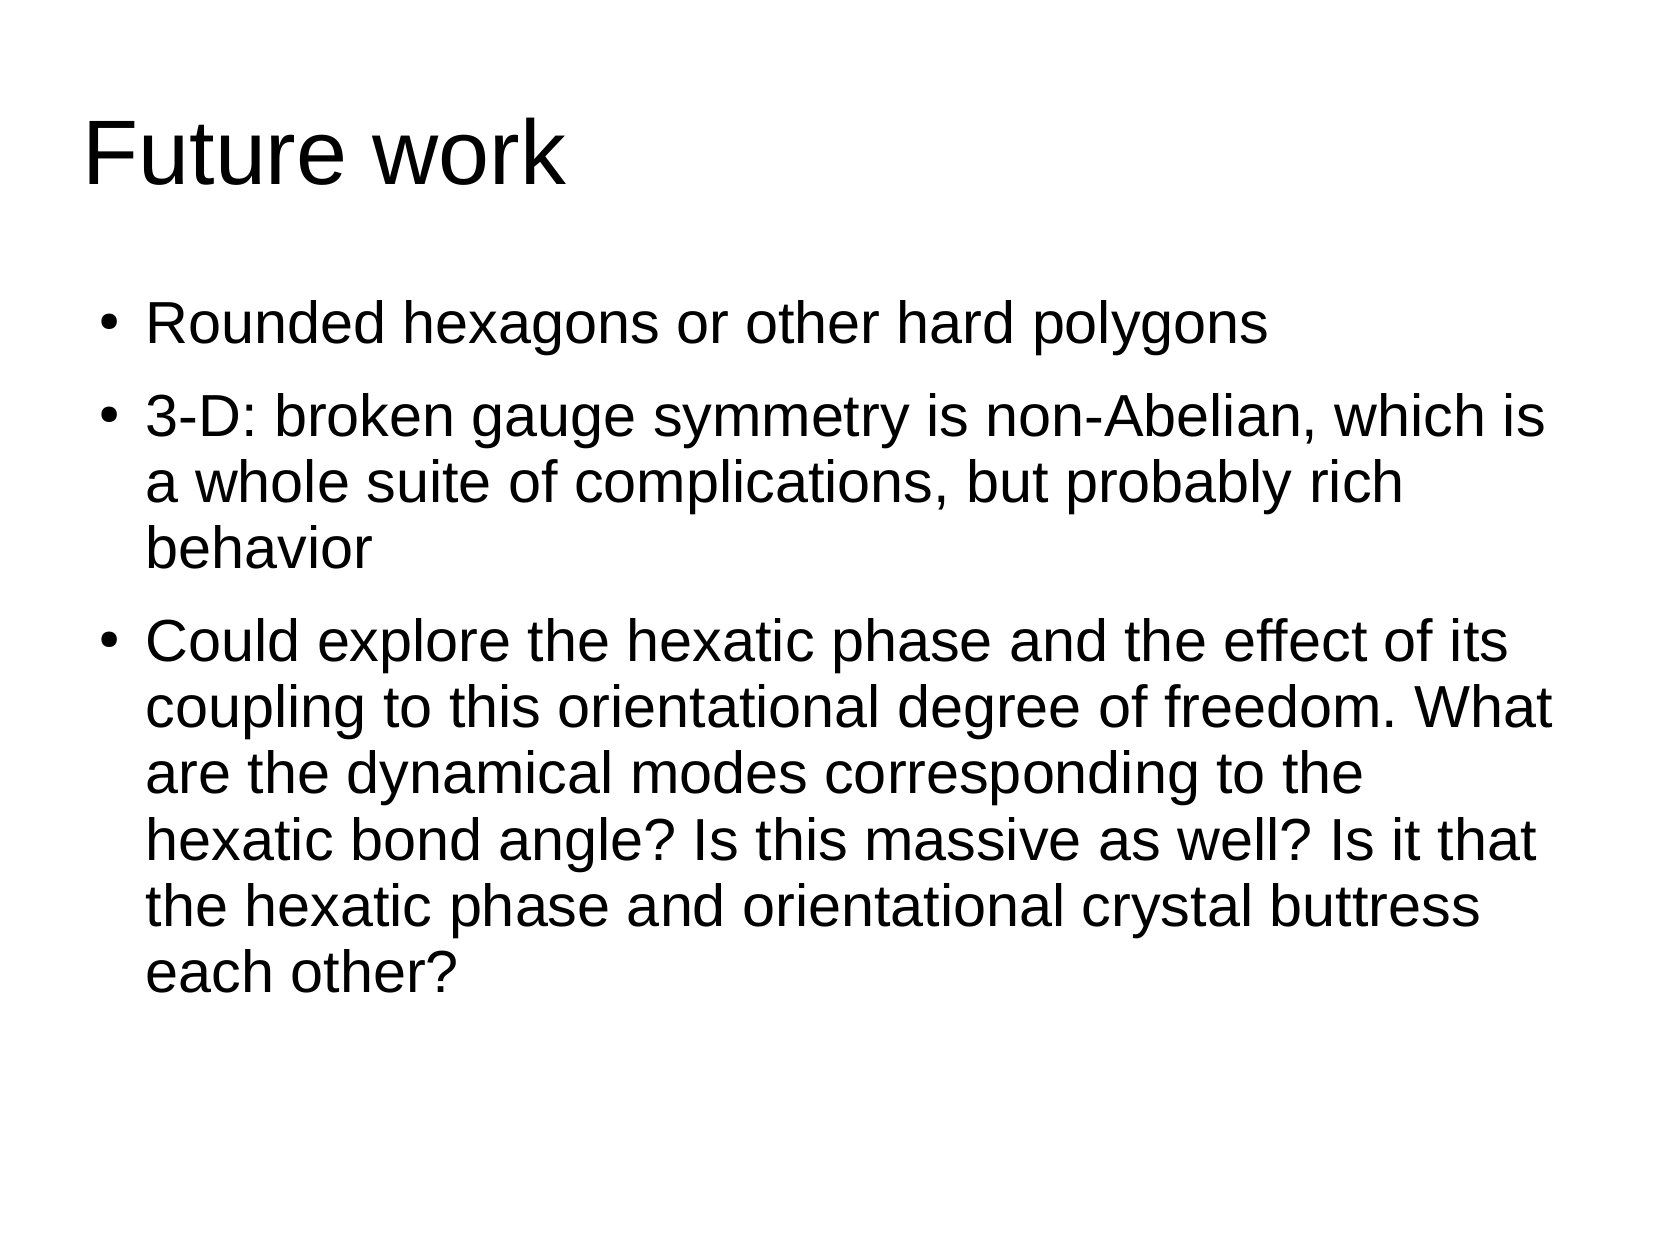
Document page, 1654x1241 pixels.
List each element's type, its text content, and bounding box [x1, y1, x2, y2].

title Future work [82, 49, 1571, 257]
list Rounded hexagons or other hard polygons 3-D: broken gauge symmetry is non-Abelian, which is a whole suite of complications, but probably rich behavior Could explore the hexatic phase and the effect of its coupling to this orientational degree of freedom. What are the dynamical modes corresponding to the hexatic bond angle? Is this massive as well? Is it that the hexatic phase and orientational crystal buttress each other? [82, 290, 1571, 1010]
